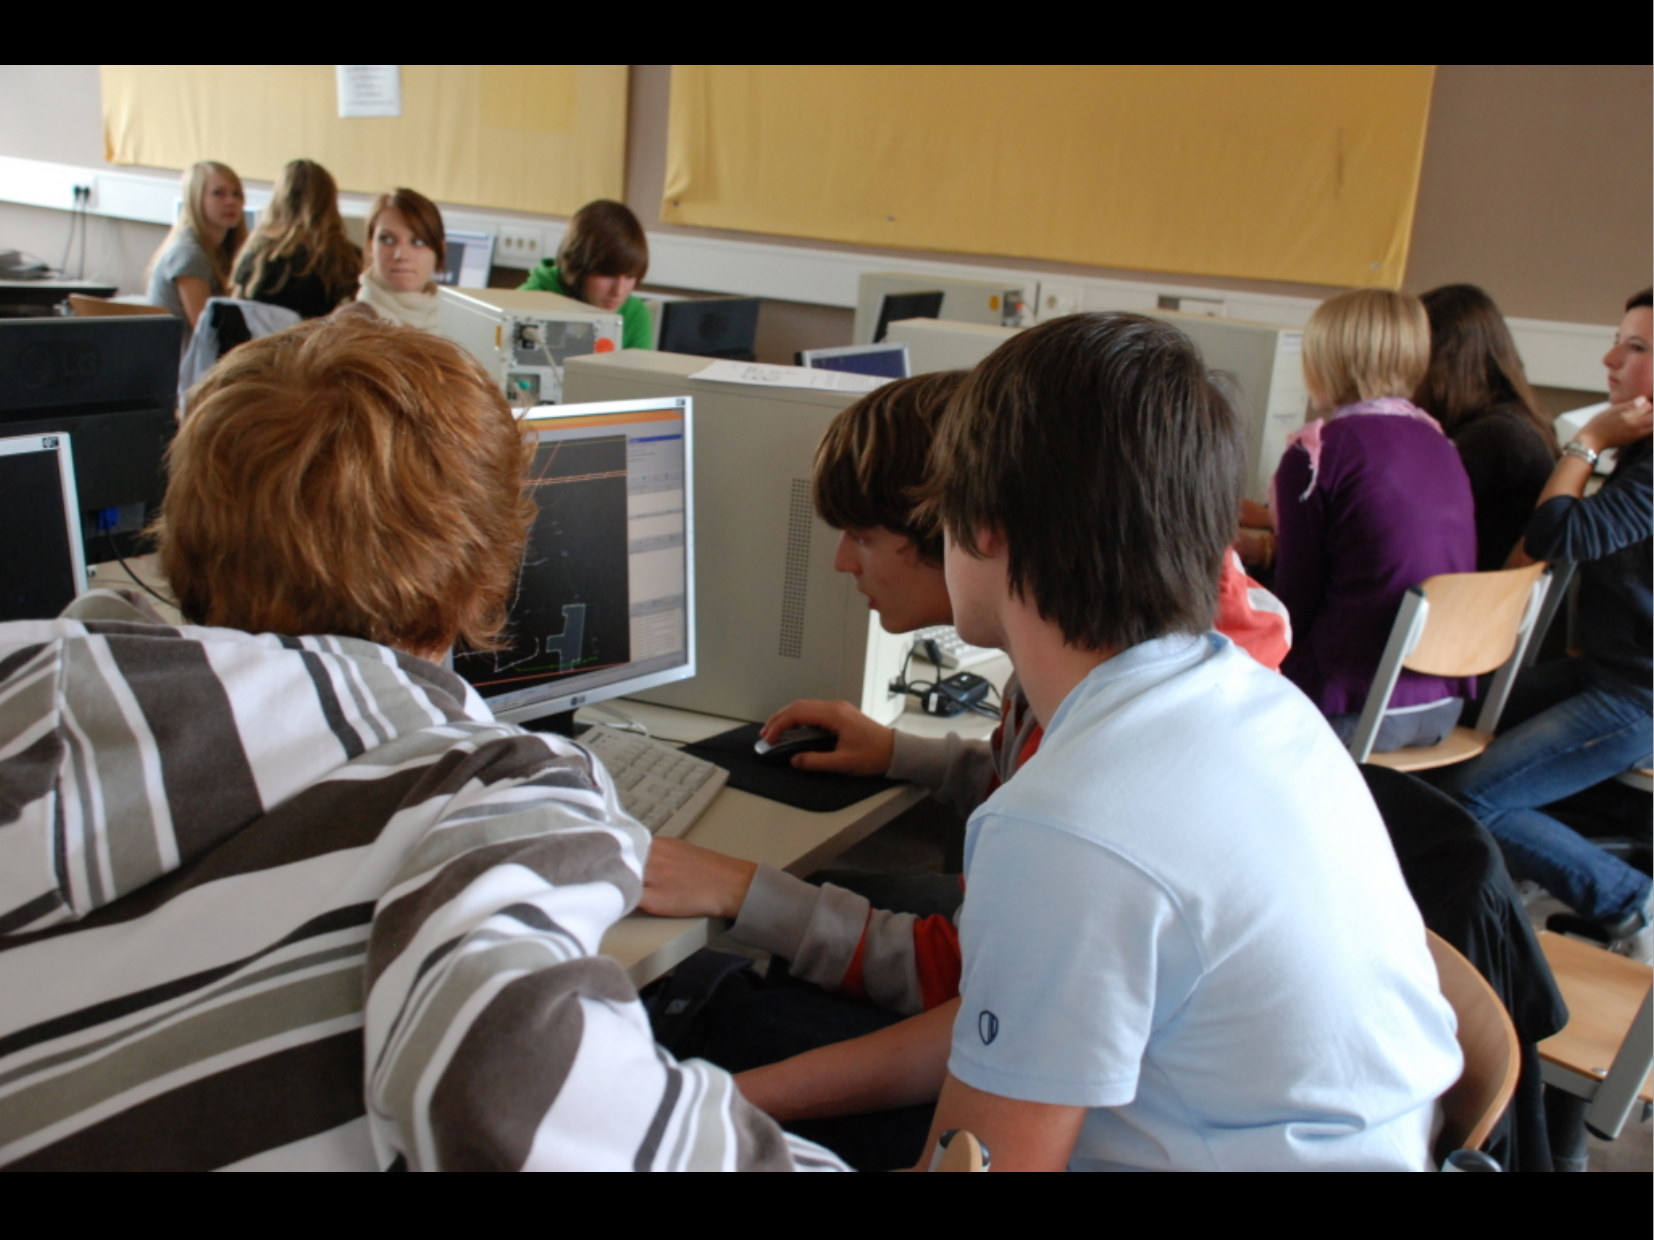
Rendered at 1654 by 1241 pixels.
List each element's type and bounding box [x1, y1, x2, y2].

picture [0, 65, 1653, 1172]
